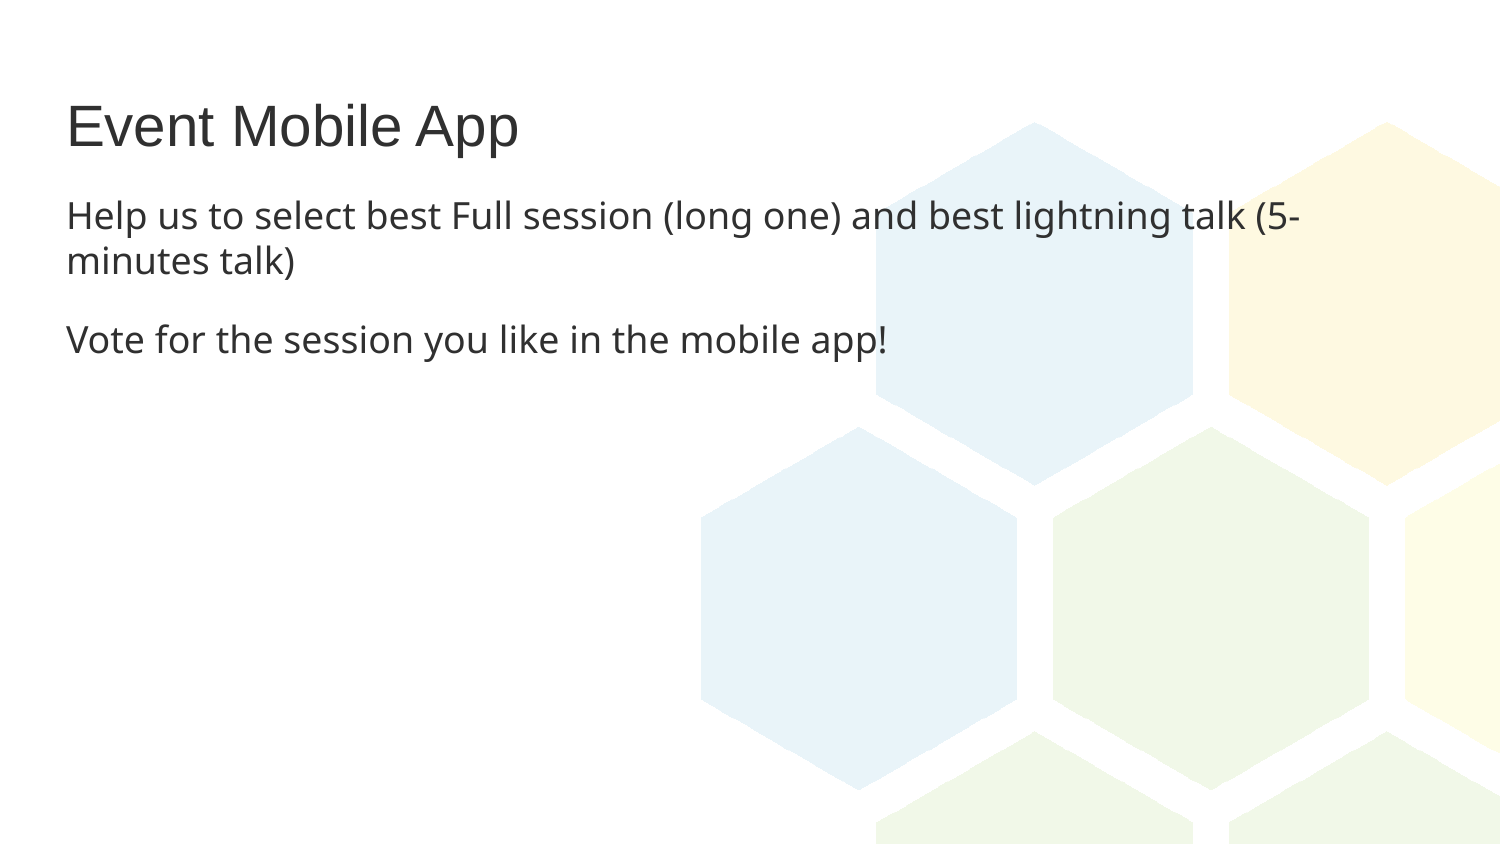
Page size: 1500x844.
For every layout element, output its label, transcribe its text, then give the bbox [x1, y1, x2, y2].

picture [0, 0, 1500, 844]
title Event Mobile App [51, 72, 1449, 167]
list Help us to select best Full session (long one) and best lightning talk (5-minutes talk) Vote for the session you like in the mobile app! [51, 177, 1449, 473]
